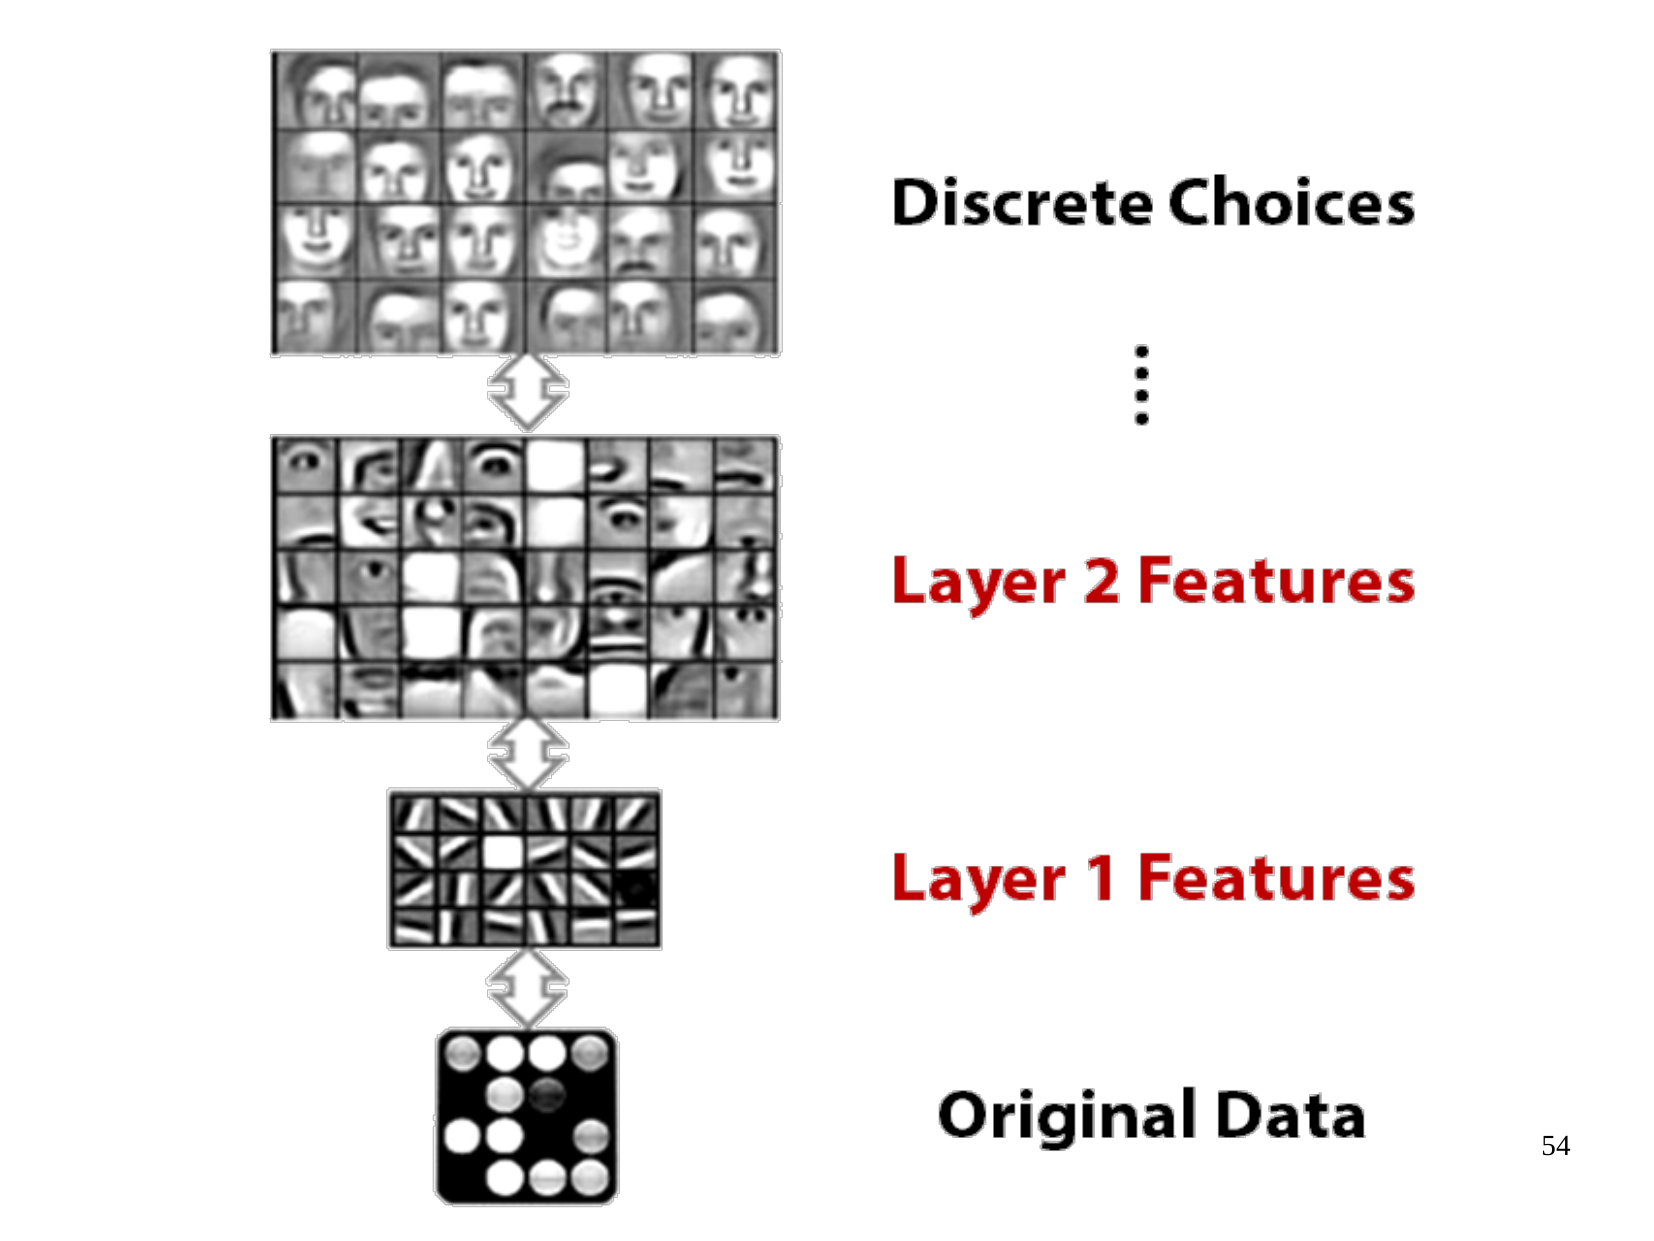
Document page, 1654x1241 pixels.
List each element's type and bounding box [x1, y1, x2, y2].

picture [269, 44, 1434, 1209]
